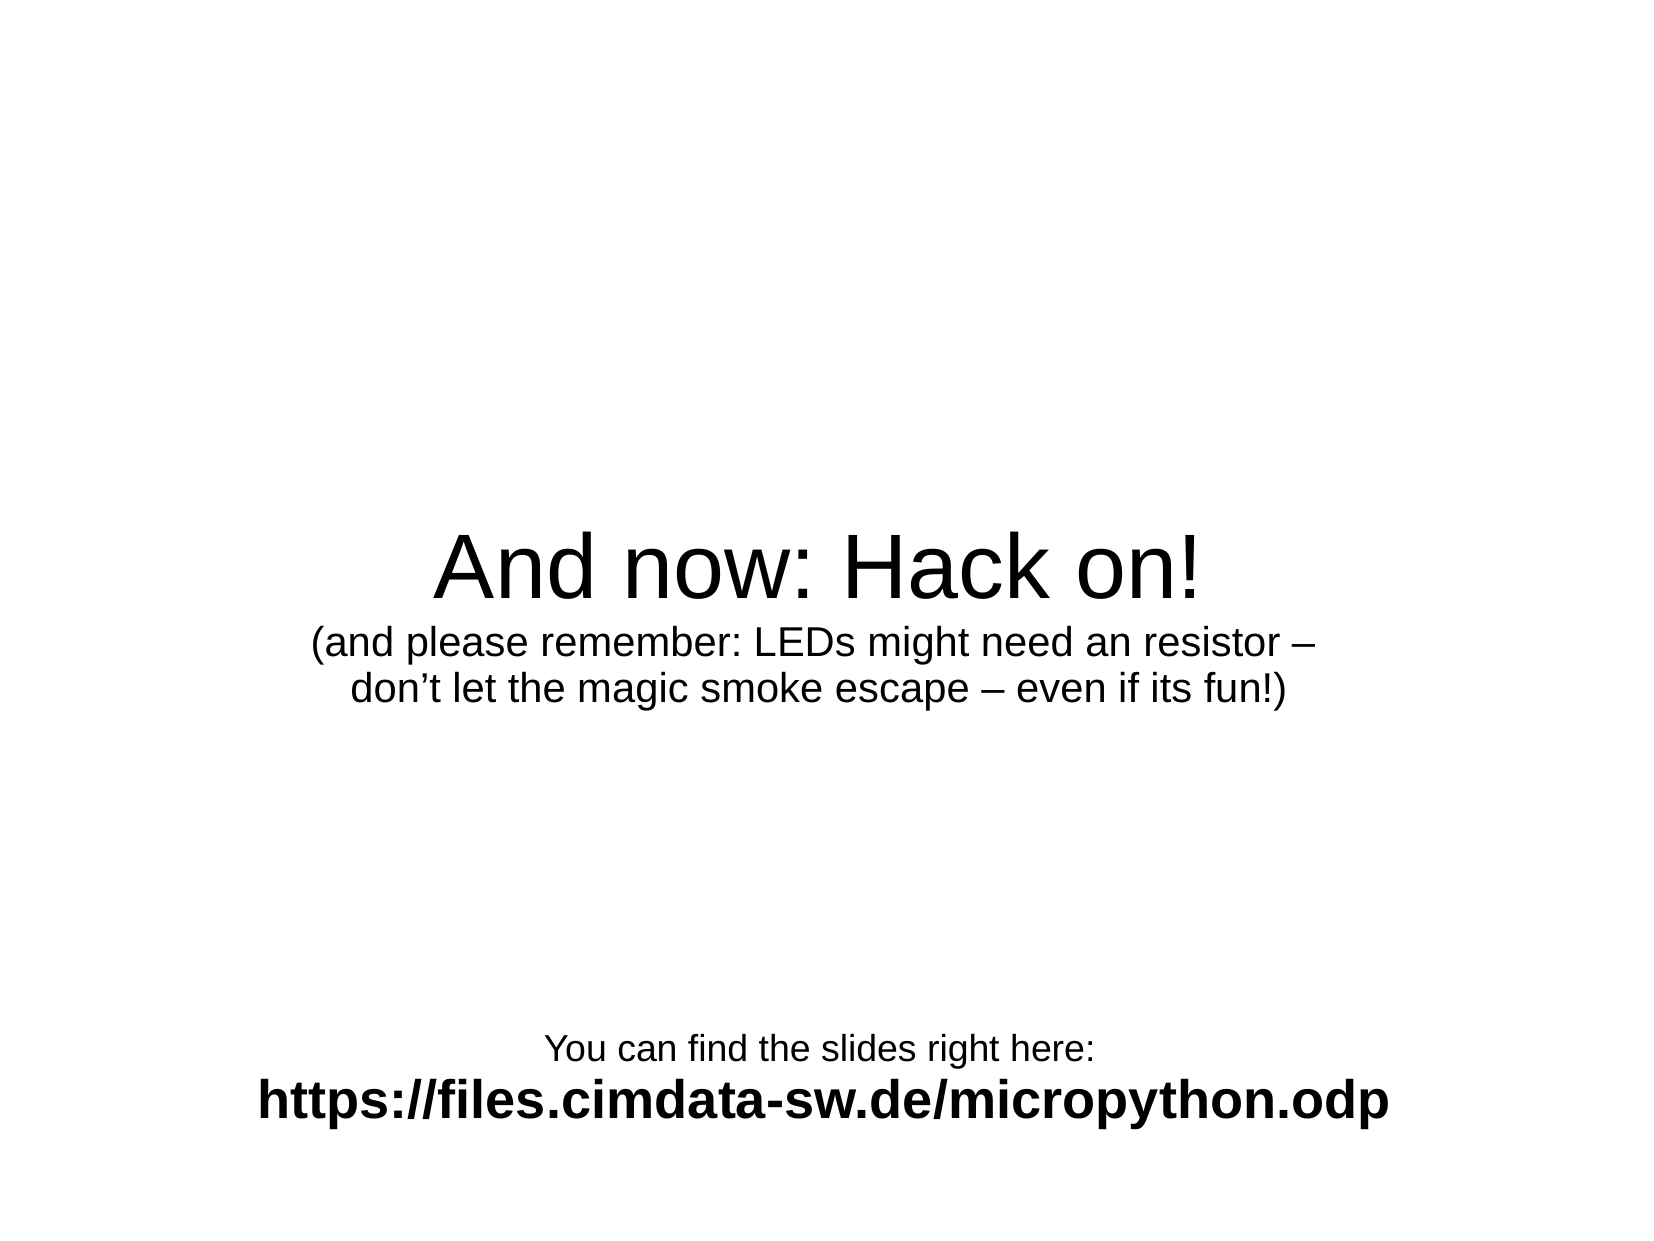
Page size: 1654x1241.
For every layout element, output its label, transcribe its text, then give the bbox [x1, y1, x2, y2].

title And now: Hack on! (and please remember: LEDs might need an resistor – don’t let the magic smoke escape – even if its fun!) [75, 510, 1564, 718]
text_box You can find the slides right here: https://files.cimdata-sw.de/micropython.odp [240, 1020, 1411, 1161]
